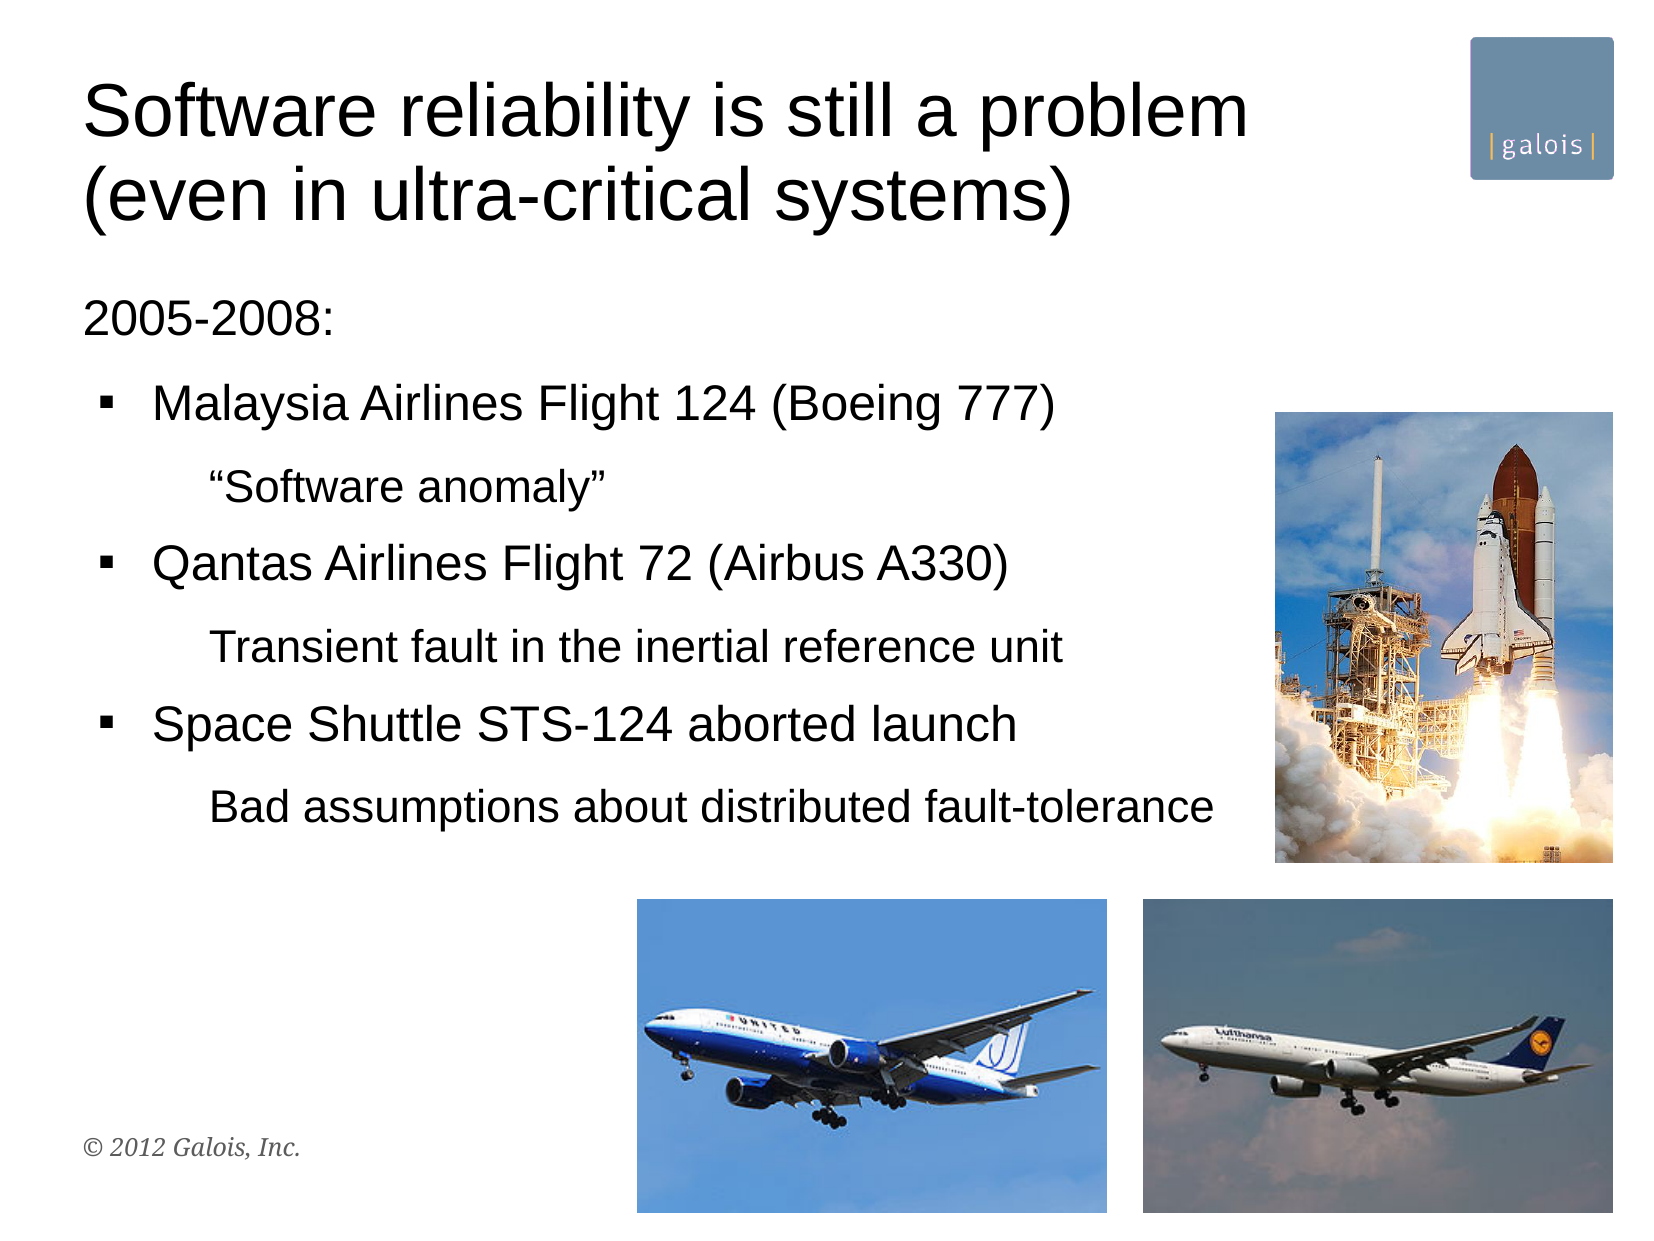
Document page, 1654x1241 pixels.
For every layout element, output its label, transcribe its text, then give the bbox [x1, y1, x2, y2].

picture [1462, 29, 1621, 188]
picture [1143, 899, 1613, 1213]
list 2005-2008: Malaysia Airlines Flight 124 (Boeing 777) “Software anomaly” Qantas Airlines Flight 72 (Airbus A330) Transient fault in the inertial reference unit Space Shuttle STS-124 aborted launch Bad assumptions about distributed fault-tolerance [82, 290, 1571, 1109]
picture [637, 899, 1107, 1213]
picture [1275, 412, 1613, 863]
title Software reliability is still a problem (even in ultra-critical systems) [82, 56, 1571, 250]
